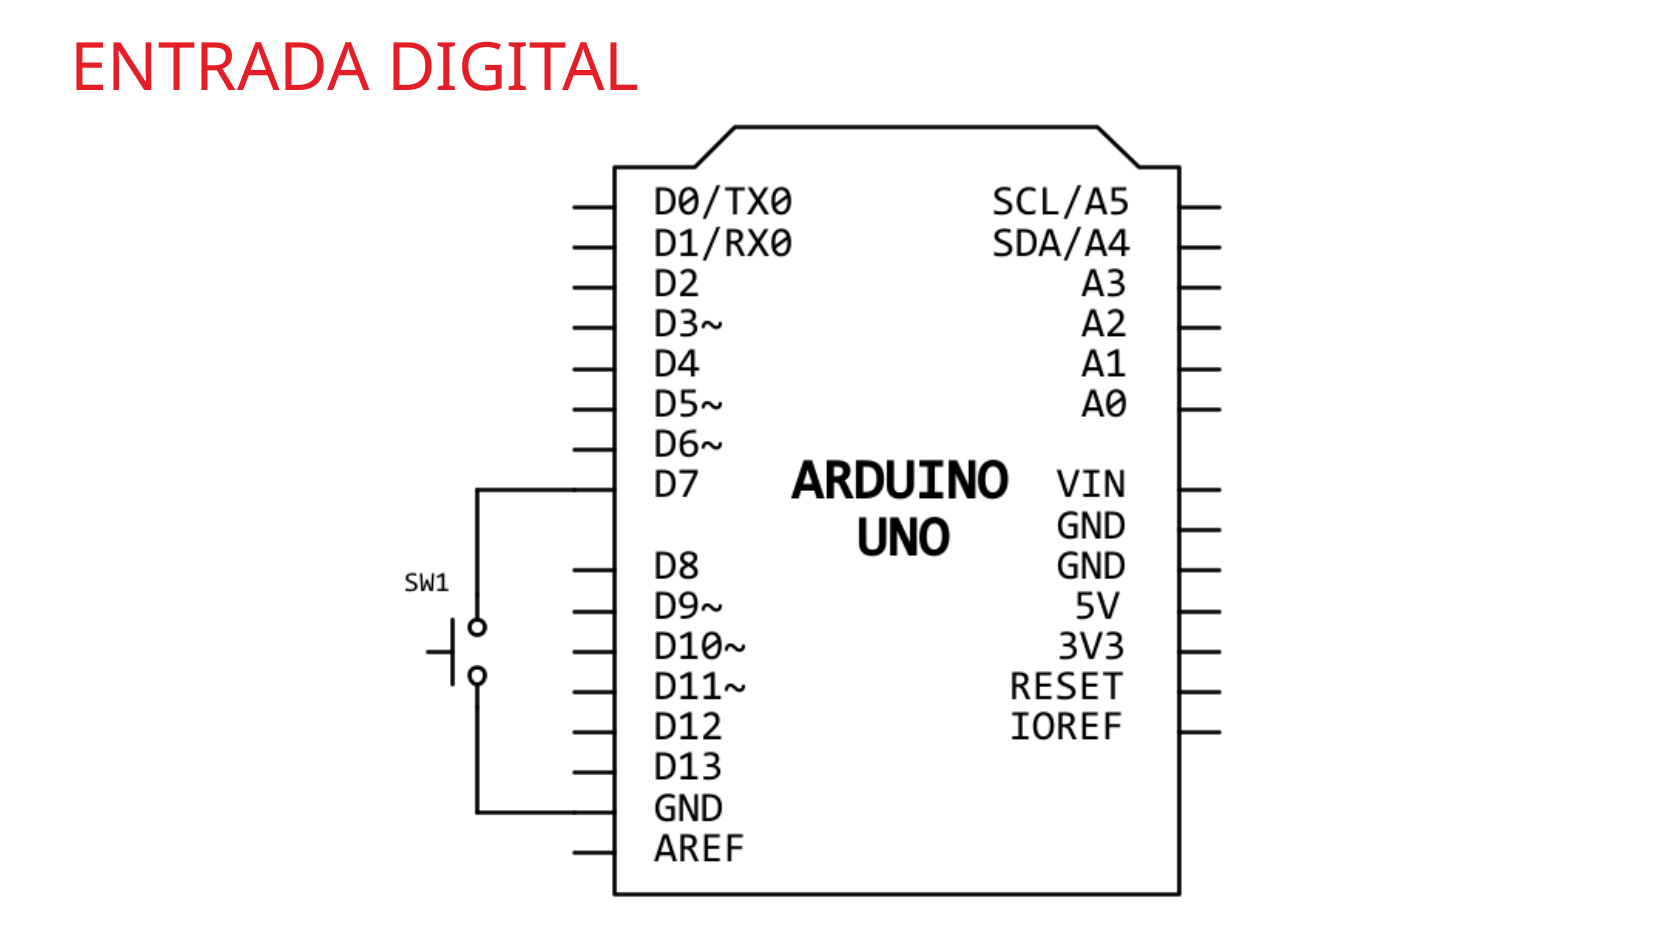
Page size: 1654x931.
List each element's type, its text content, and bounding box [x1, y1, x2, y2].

title ENTRADA DIGITAL [70, 11, 1347, 118]
picture [395, 118, 1259, 914]
